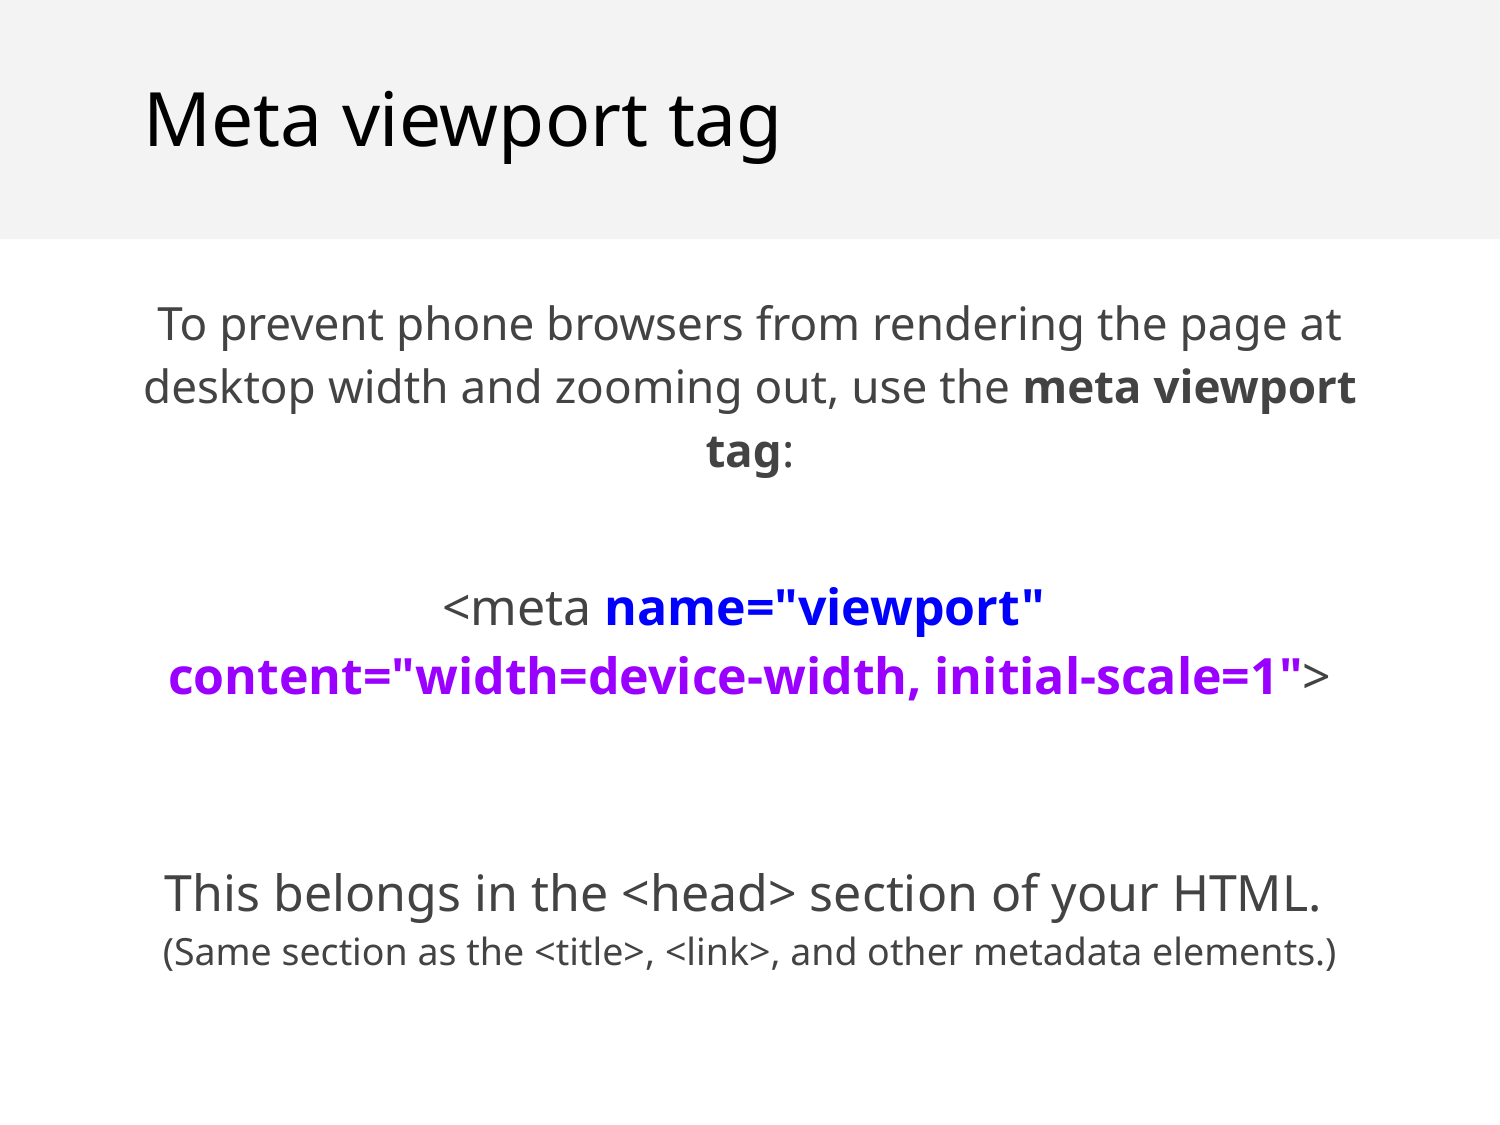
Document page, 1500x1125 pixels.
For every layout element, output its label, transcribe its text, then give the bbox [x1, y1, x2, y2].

list To prevent phone browsers from rendering the page at desktop width and zooming out, use the meta viewport tag: <meta name="viewport" content="width=device-width, initial-scale=1"> This belongs in the <head> section of your HTML. (Same section as the <title>, <link>, and other metadata elements.) [89, 271, 1411, 1019]
title Meta viewport tag [128, 56, 1372, 183]
